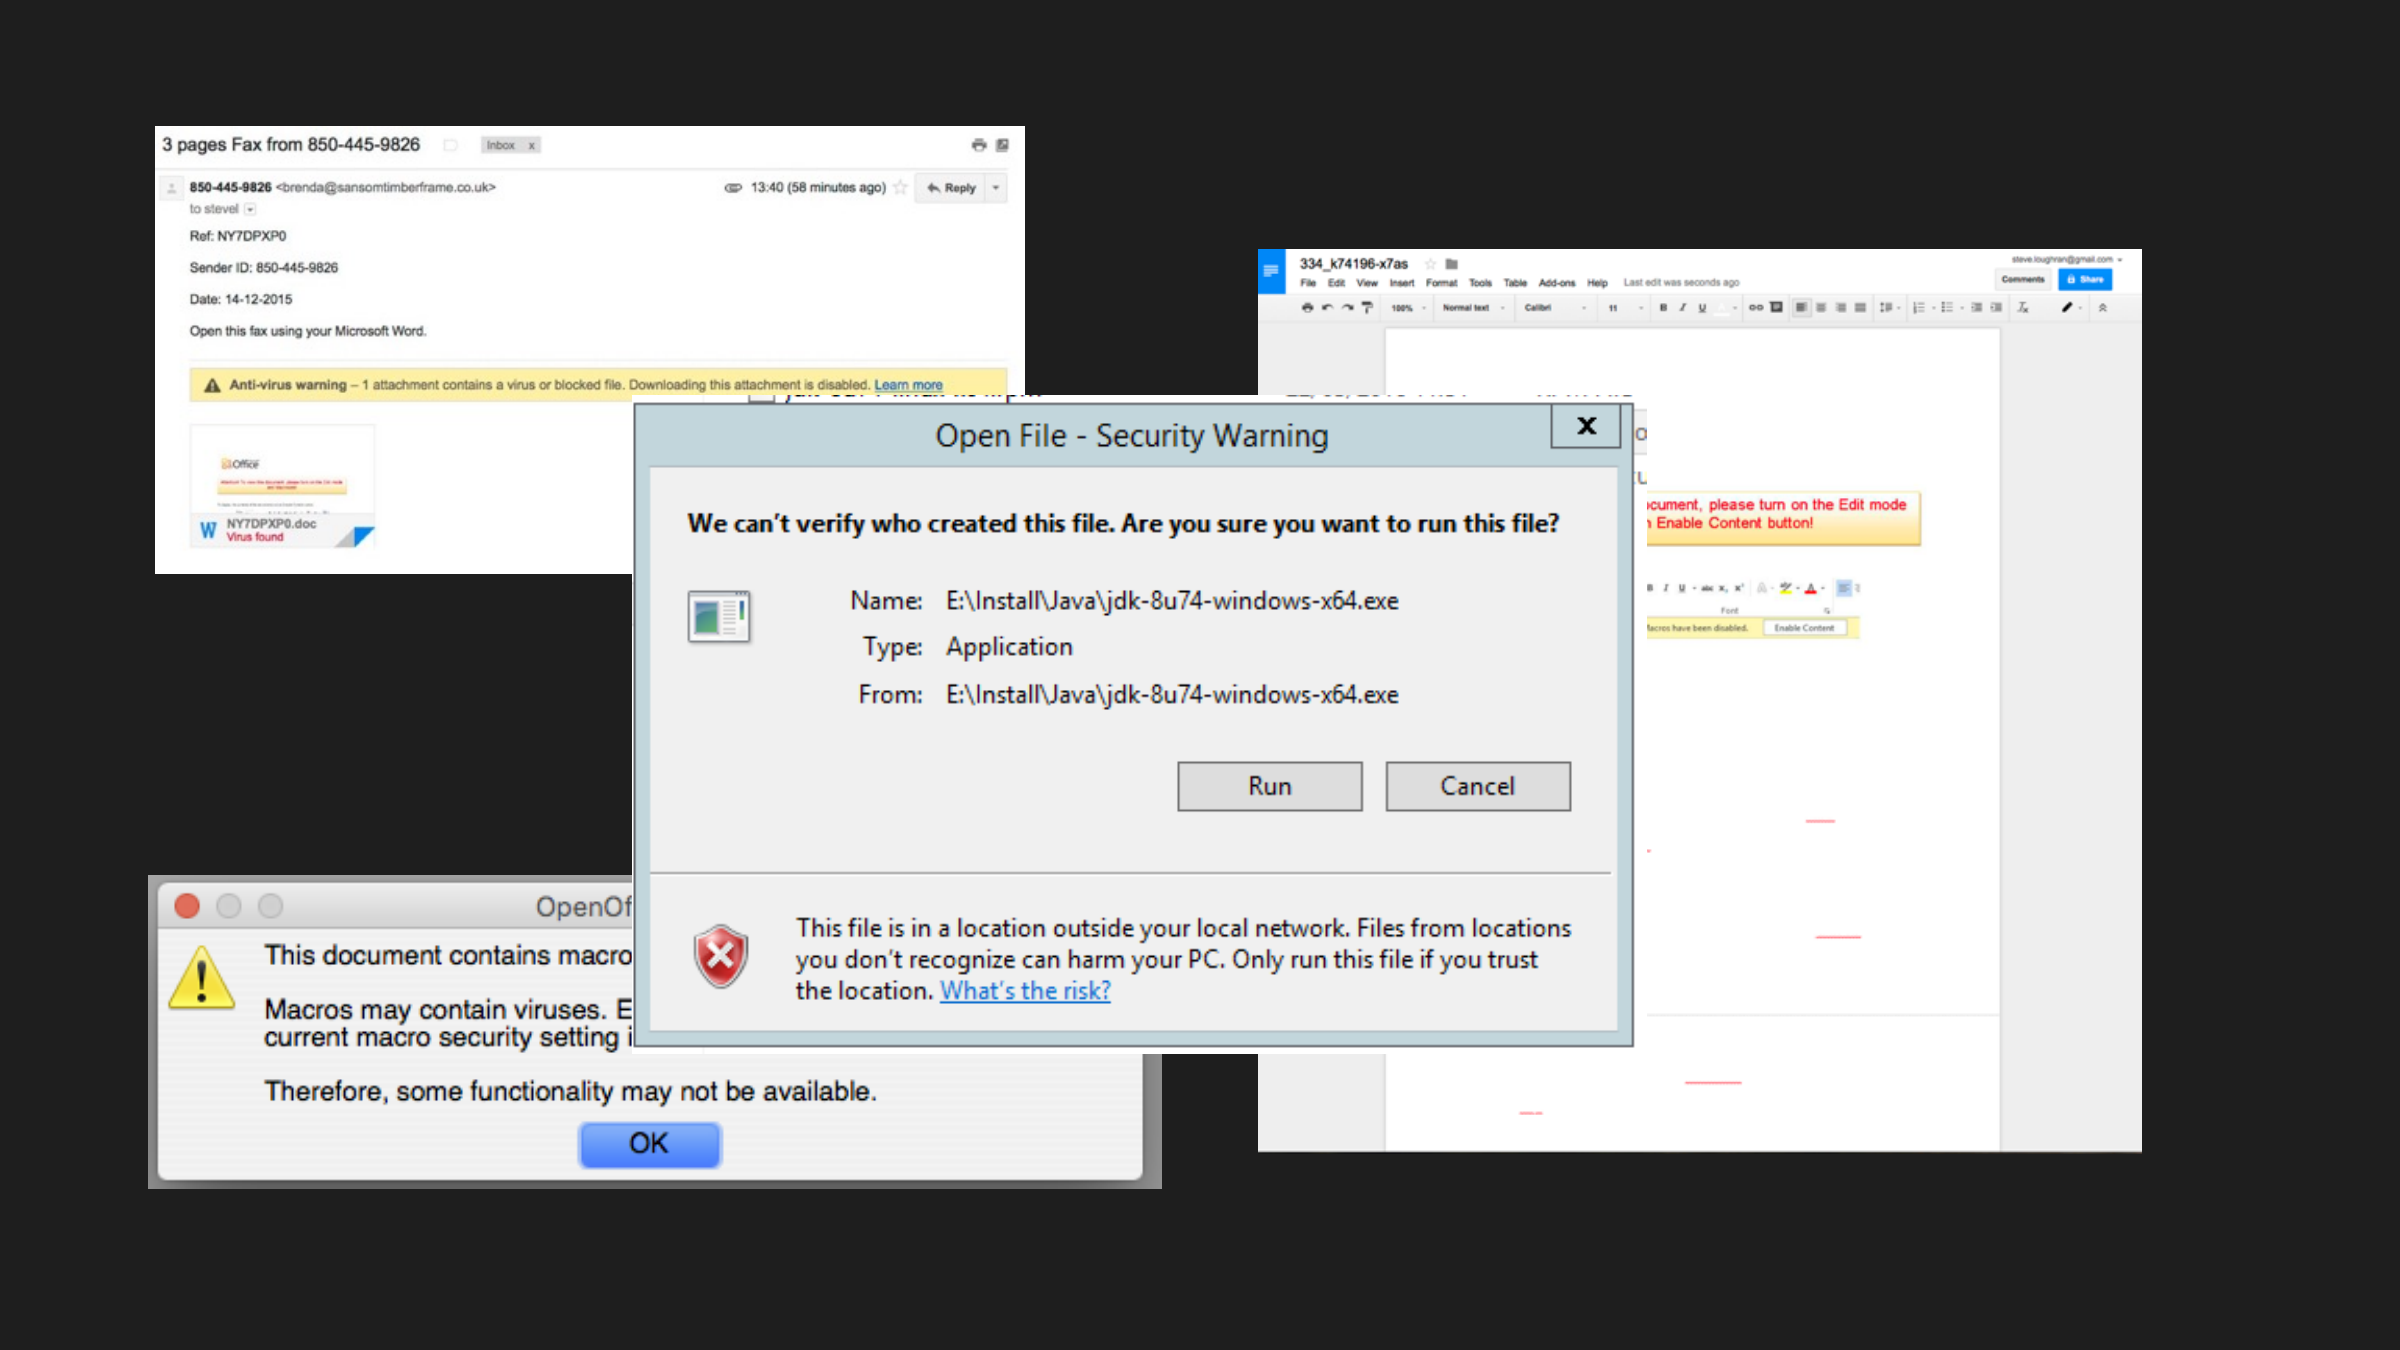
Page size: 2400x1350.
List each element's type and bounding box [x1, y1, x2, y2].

picture [148, 126, 2142, 1189]
